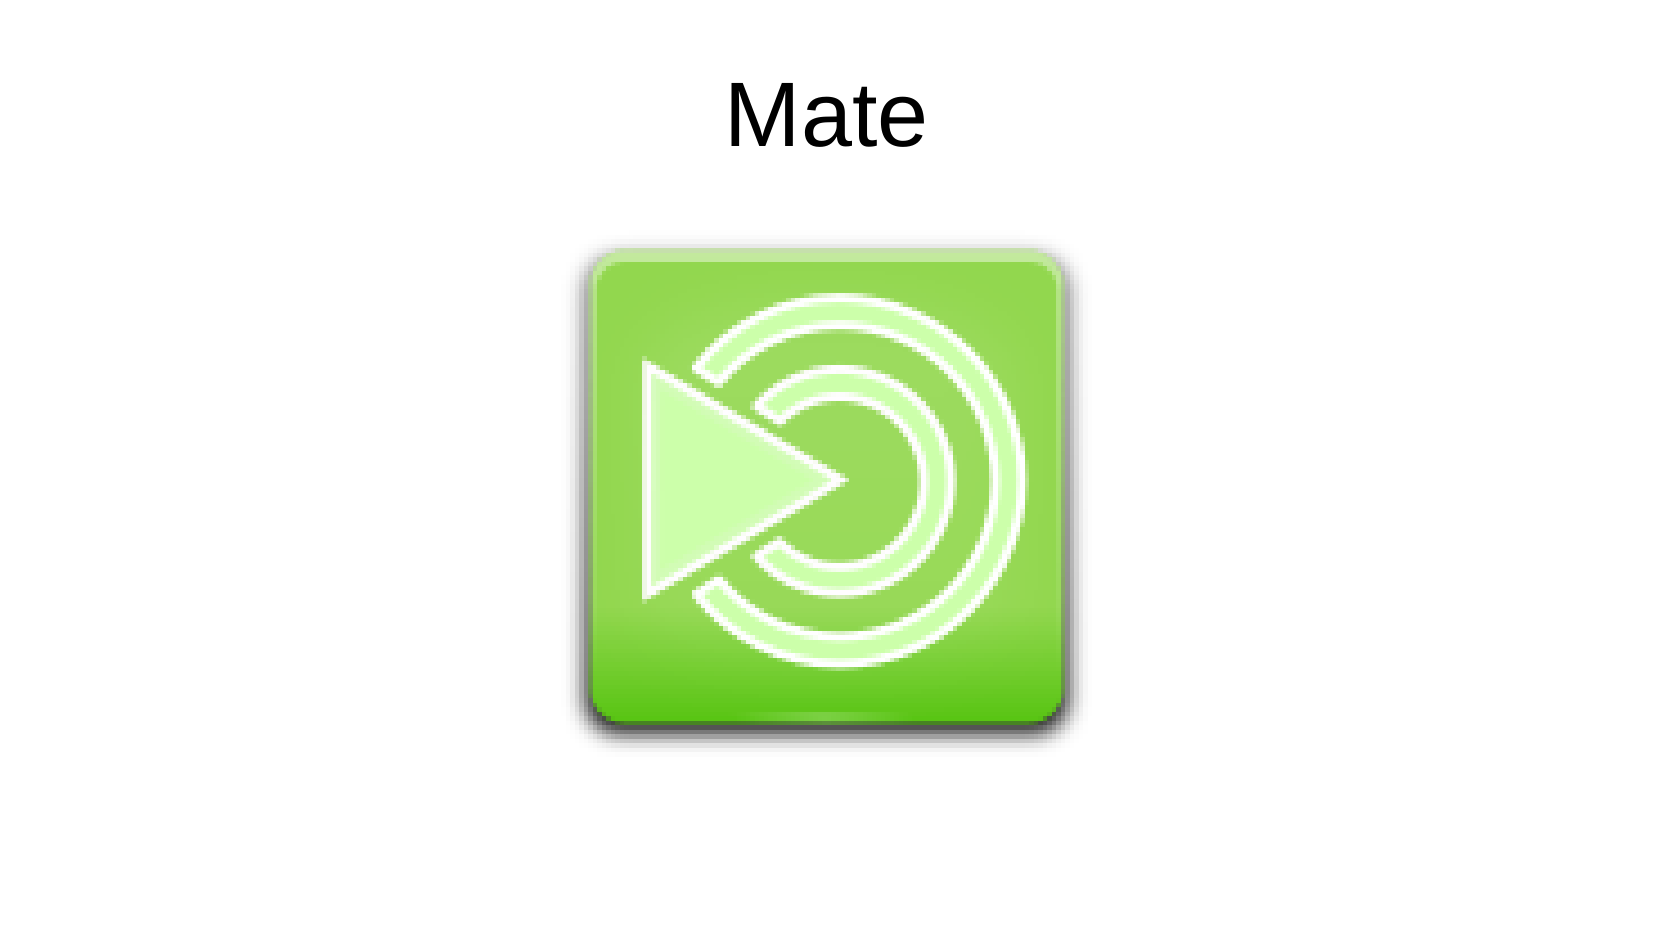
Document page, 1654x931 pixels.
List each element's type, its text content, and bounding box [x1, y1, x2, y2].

picture [557, 217, 1097, 758]
title Mate [82, 37, 1571, 193]
